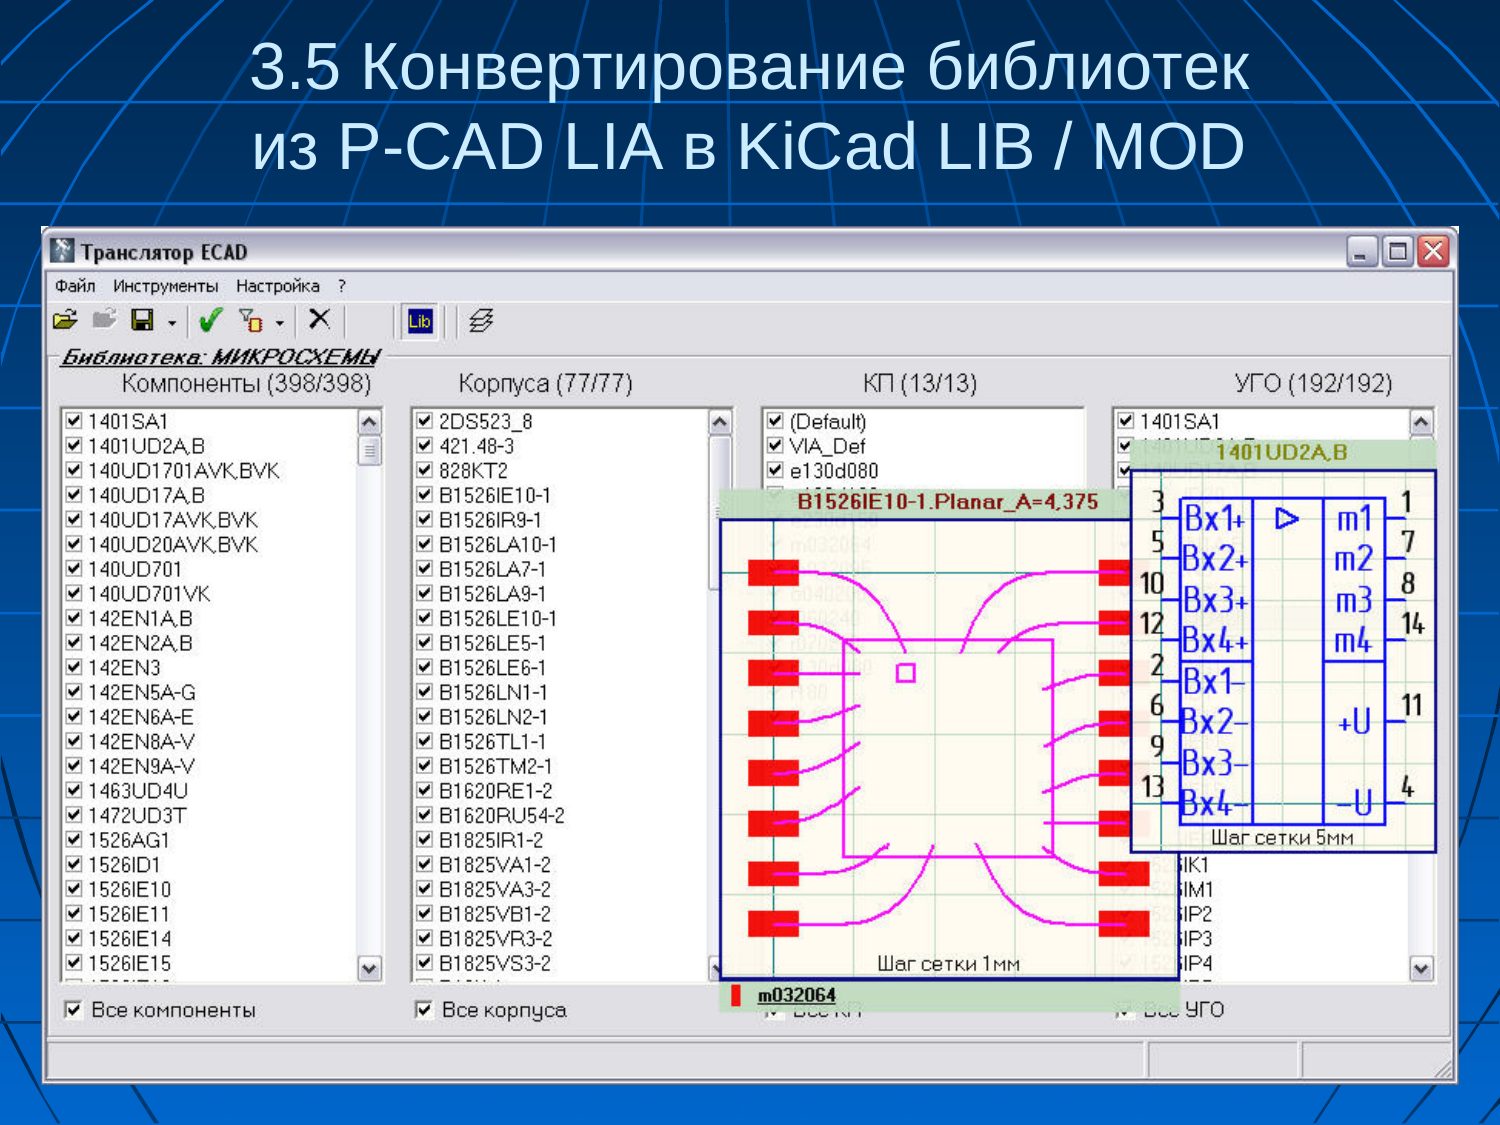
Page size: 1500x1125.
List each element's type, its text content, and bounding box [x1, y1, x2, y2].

title 3.5 Конвертирование библиотек из P-CAD LIA в KiCad LIB / MOD [74, 15, 1425, 191]
picture [41, 226, 1459, 1085]
